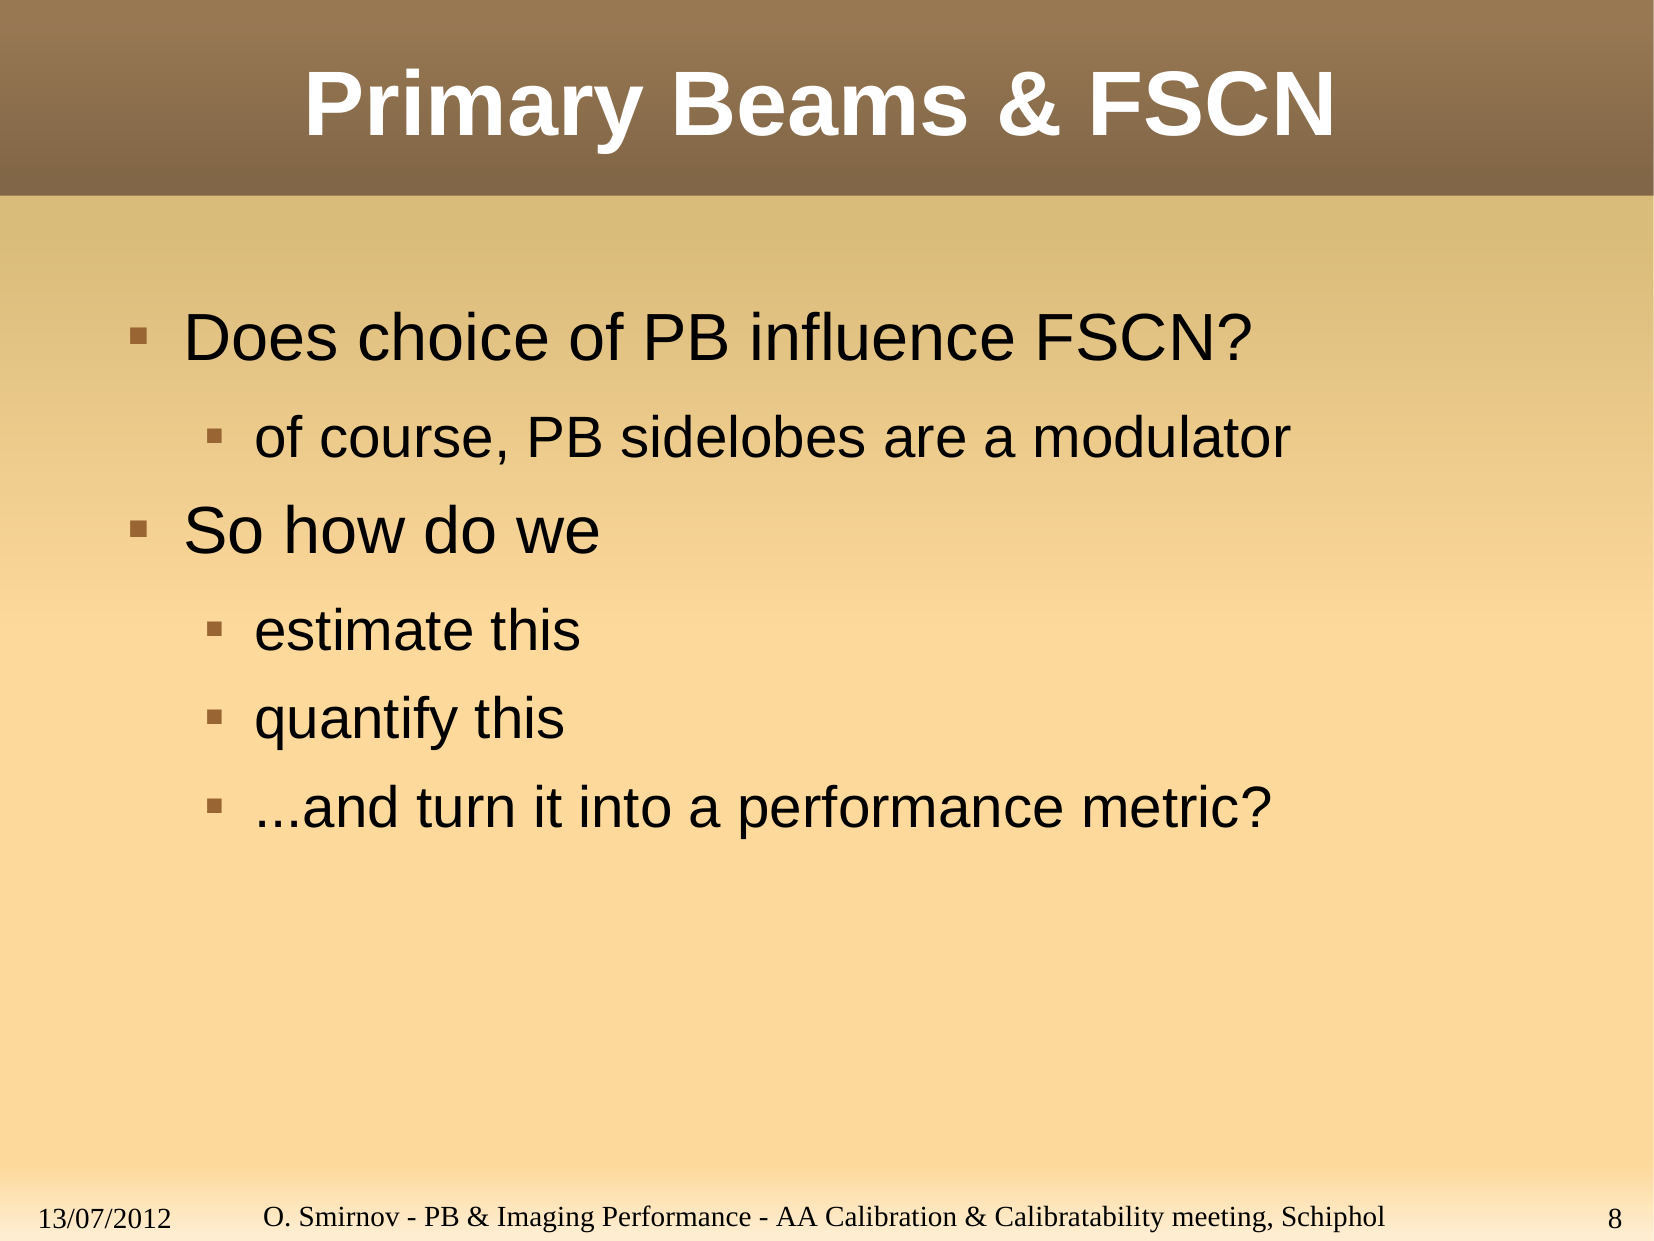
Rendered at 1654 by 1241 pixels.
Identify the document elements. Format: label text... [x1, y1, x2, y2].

list Does choice of PB influence FSCN? of course, PB sidelobes are a modulator So how do we estimate this quantify this ...and turn it into a performance metric? [112, 300, 1601, 1119]
picture [0, 0, 1654, 1241]
title Primary Beams & FSCN [76, 0, 1565, 208]
